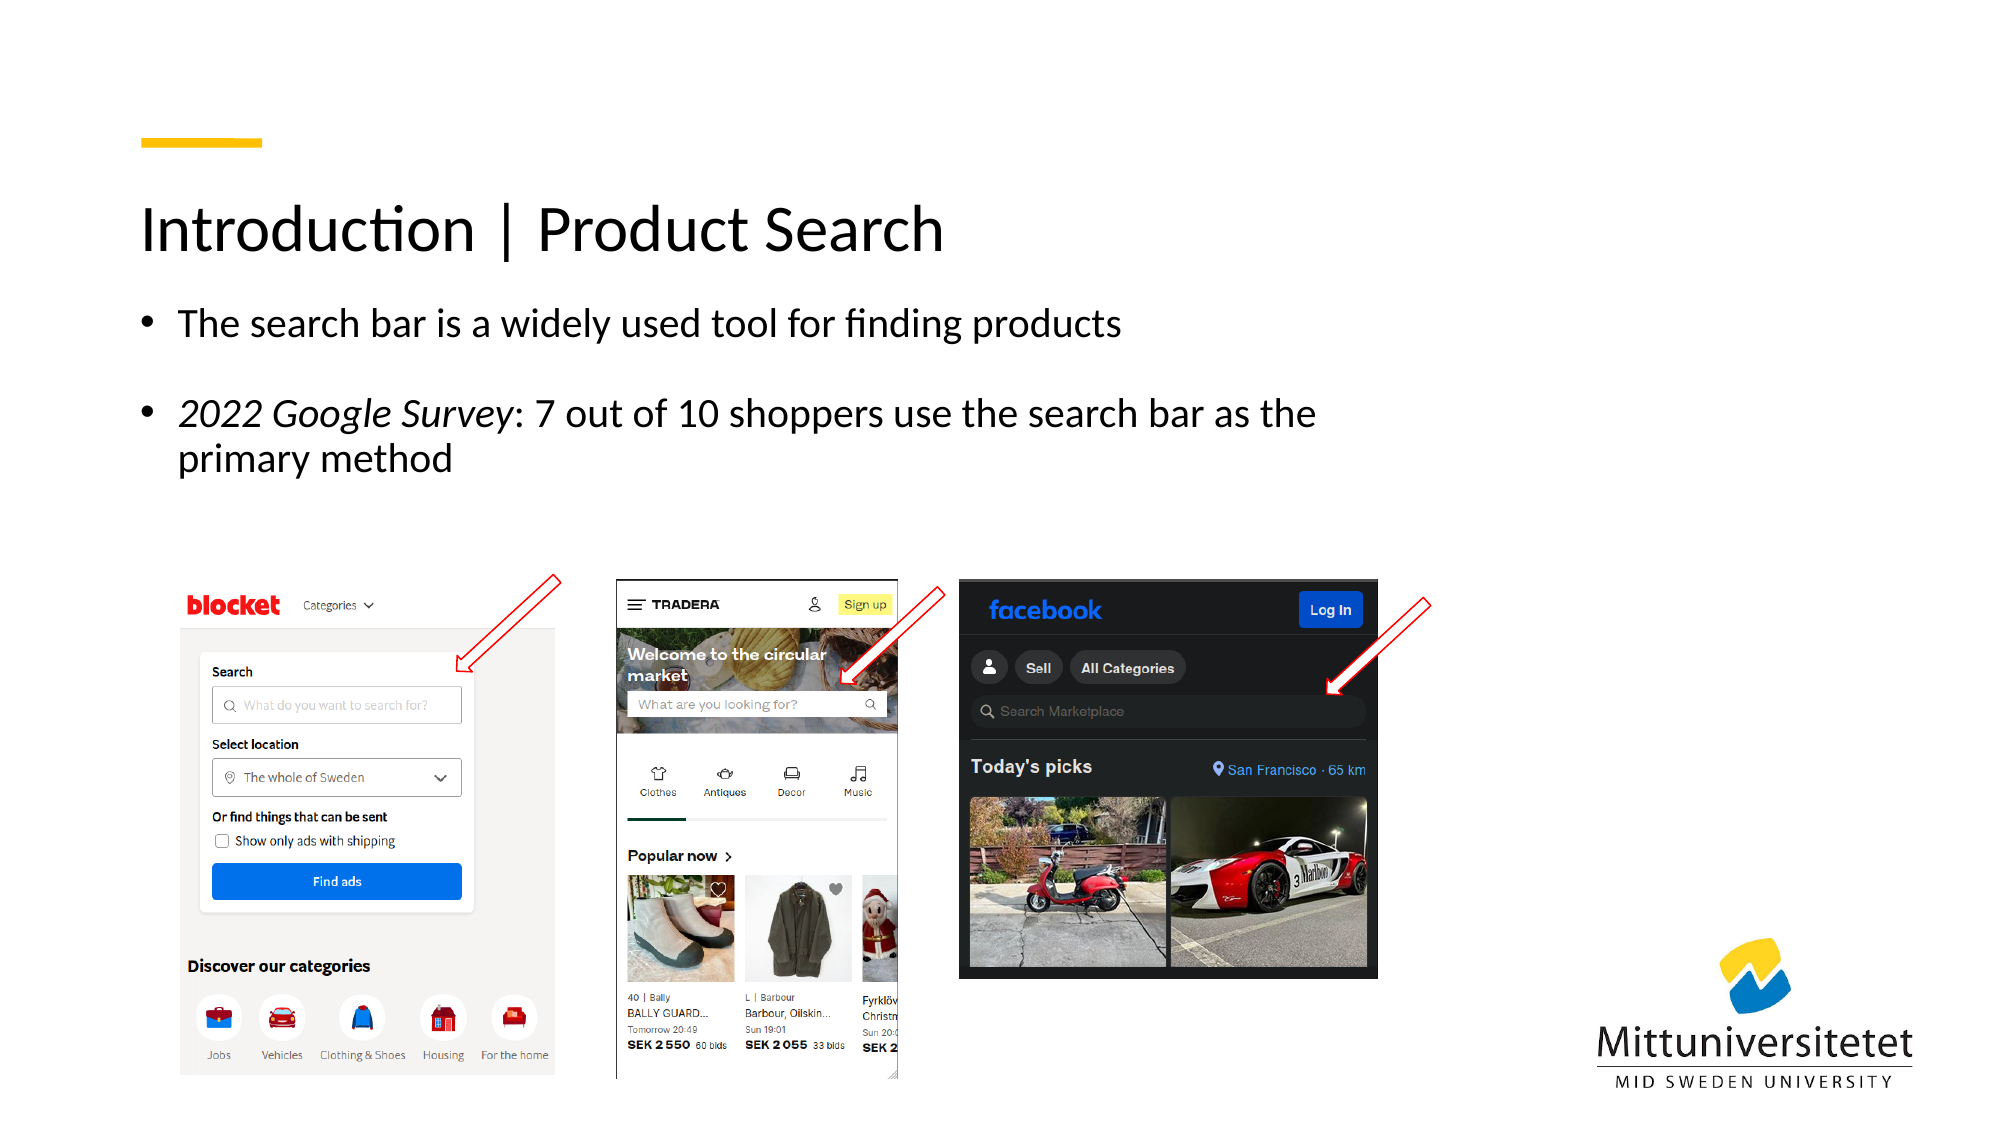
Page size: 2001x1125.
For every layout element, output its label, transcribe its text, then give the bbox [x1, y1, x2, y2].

list The search bar is a widely used tool for finding products 2022 Google Survey: 7 out of 10 shoppers use the search bar as the primary method [124, 293, 1337, 885]
picture [1597, 938, 1913, 1088]
picture [616, 579, 898, 1079]
title Introduction | Product Search [124, 186, 1056, 293]
text_box [1326, 597, 1431, 695]
picture [959, 579, 1378, 979]
picture [180, 582, 555, 1076]
text_box [456, 574, 561, 672]
text_box [840, 586, 945, 685]
